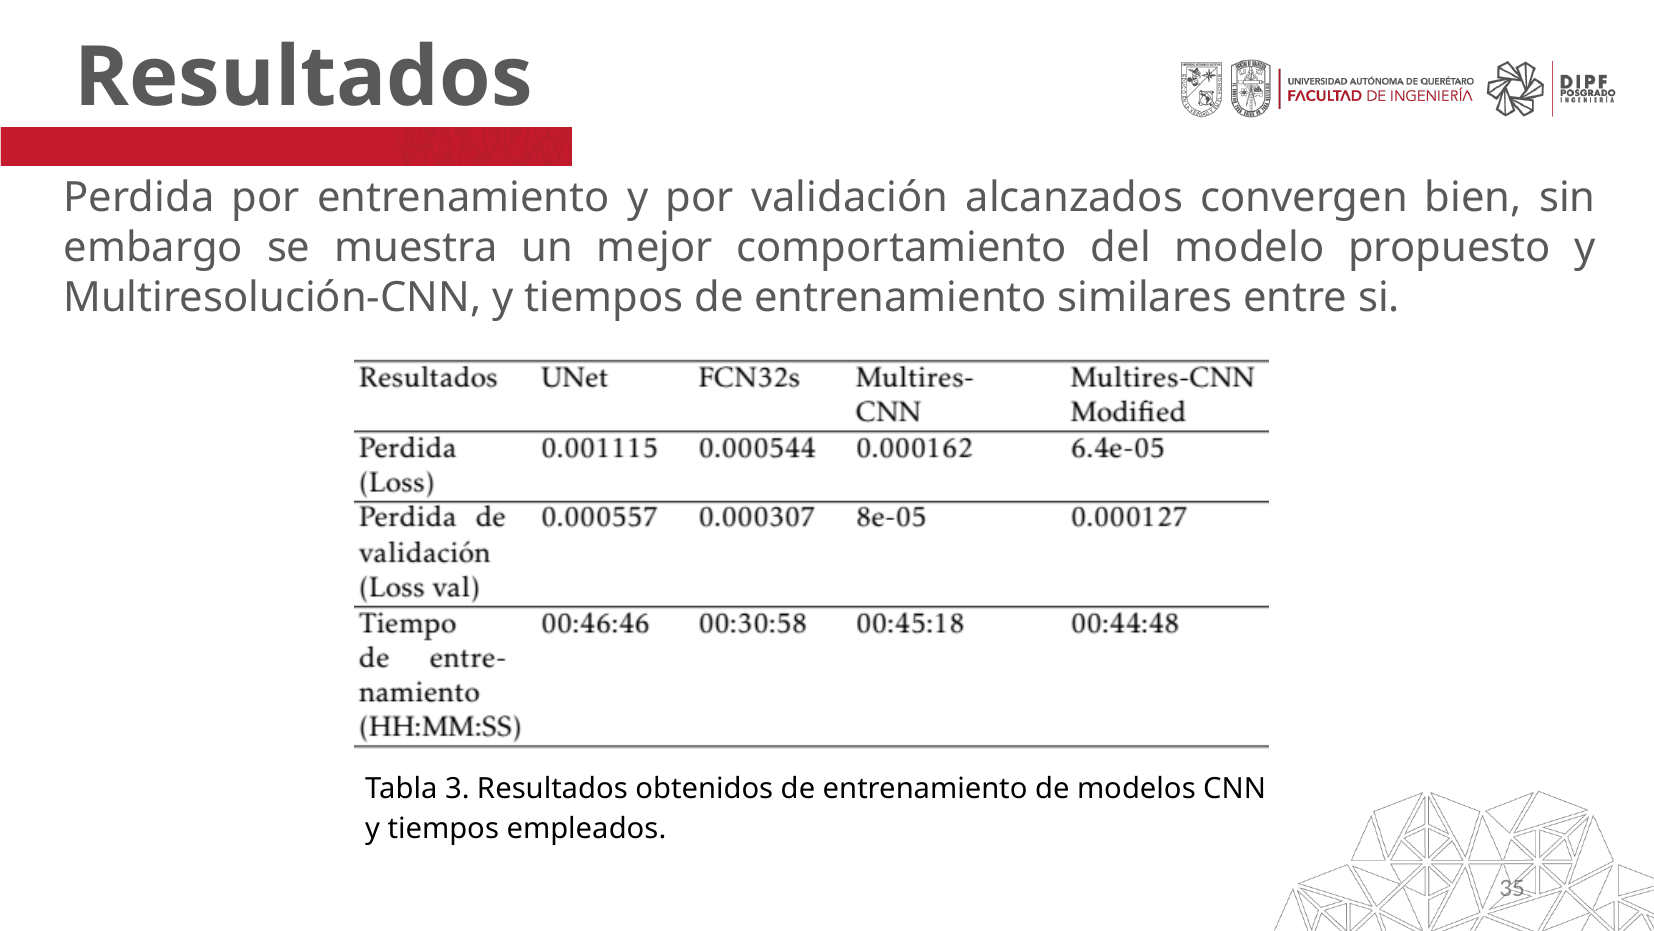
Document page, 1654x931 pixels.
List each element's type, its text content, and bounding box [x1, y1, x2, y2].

text_box Perdida por entrenamiento y por validación alcanzados convergen bien, sin embargo se muestra un mejor comportamiento del modelo propuesto y Multiresolución-CNN, y tiempos de entrenamiento similares entre si. [48, 162, 1612, 327]
picture [0, 127, 572, 166]
text_box Tabla 3. Resultados obtenidos de entrenamiento de modelos CNN y tiempos empleados. [350, 759, 1300, 862]
picture [1257, 781, 1654, 931]
text_box Resultados [54, 11, 572, 127]
picture [1176, 54, 1620, 133]
picture [354, 354, 1269, 758]
